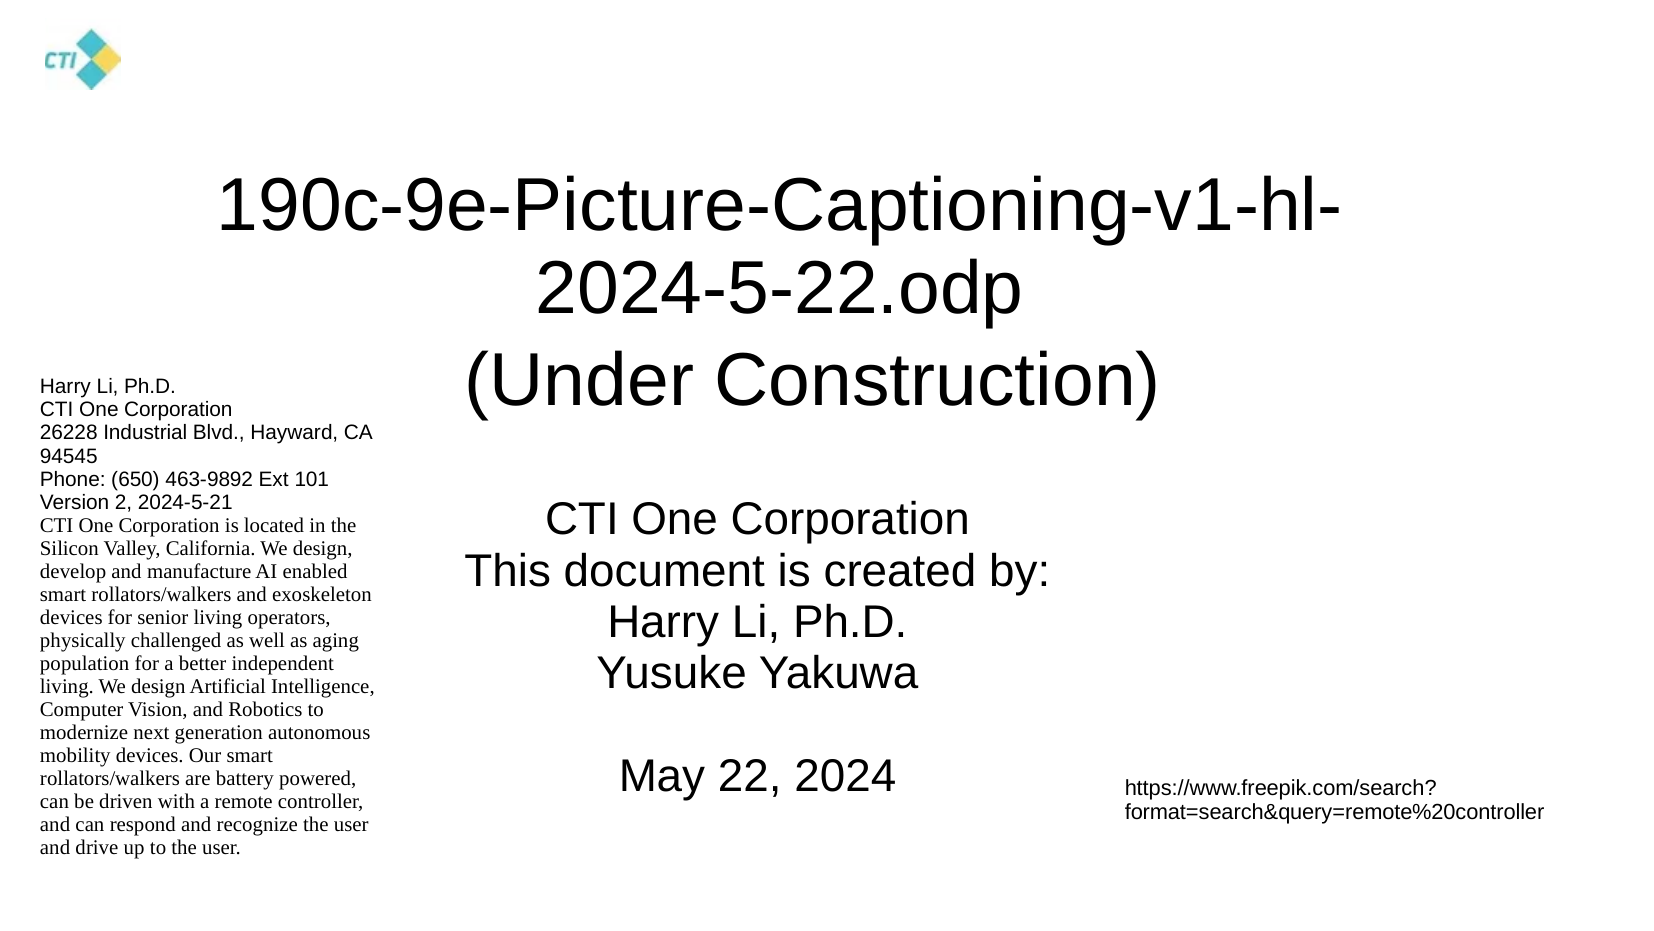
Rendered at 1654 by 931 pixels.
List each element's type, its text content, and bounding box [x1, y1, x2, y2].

text_box https://www.freepik.com/search?format=search&query=remote%20controller [1110, 768, 1580, 832]
text_box (Under Construction) [450, 330, 1186, 429]
text_box Harry Li, Ph.D. CTI One Corporation 26228 Industrial Blvd., Hayward, CA 94545 Phone: (650) 463-9892 Ext 101 Version 2, 2024-5-21 CTI One Corporation is located in the Silicon Valley, California. We design, develop and manufacture AI enabled smart rollators/walkers and exoskeleton devices for senior living operators, physically challenged as well as aging population for a better independent living. We design Artificial Intelligence, Computer Vision, and Robotics to modernize next generation autonomous mobility devices. Our smart rollators/walkers are battery powered, can be driven with a remote controller, and can respond and recognize the user and drive up to the user. [25, 367, 406, 867]
text_box CTI One Corporation This document is created by: Harry Li, Ph.D. Yusuke Yakuwa May 22, 2024 [406, 486, 1111, 809]
text_box 190c-9e-Picture-Captioning-v1-hl-2024-5-22.odp [135, 154, 1426, 338]
picture [45, 18, 121, 91]
